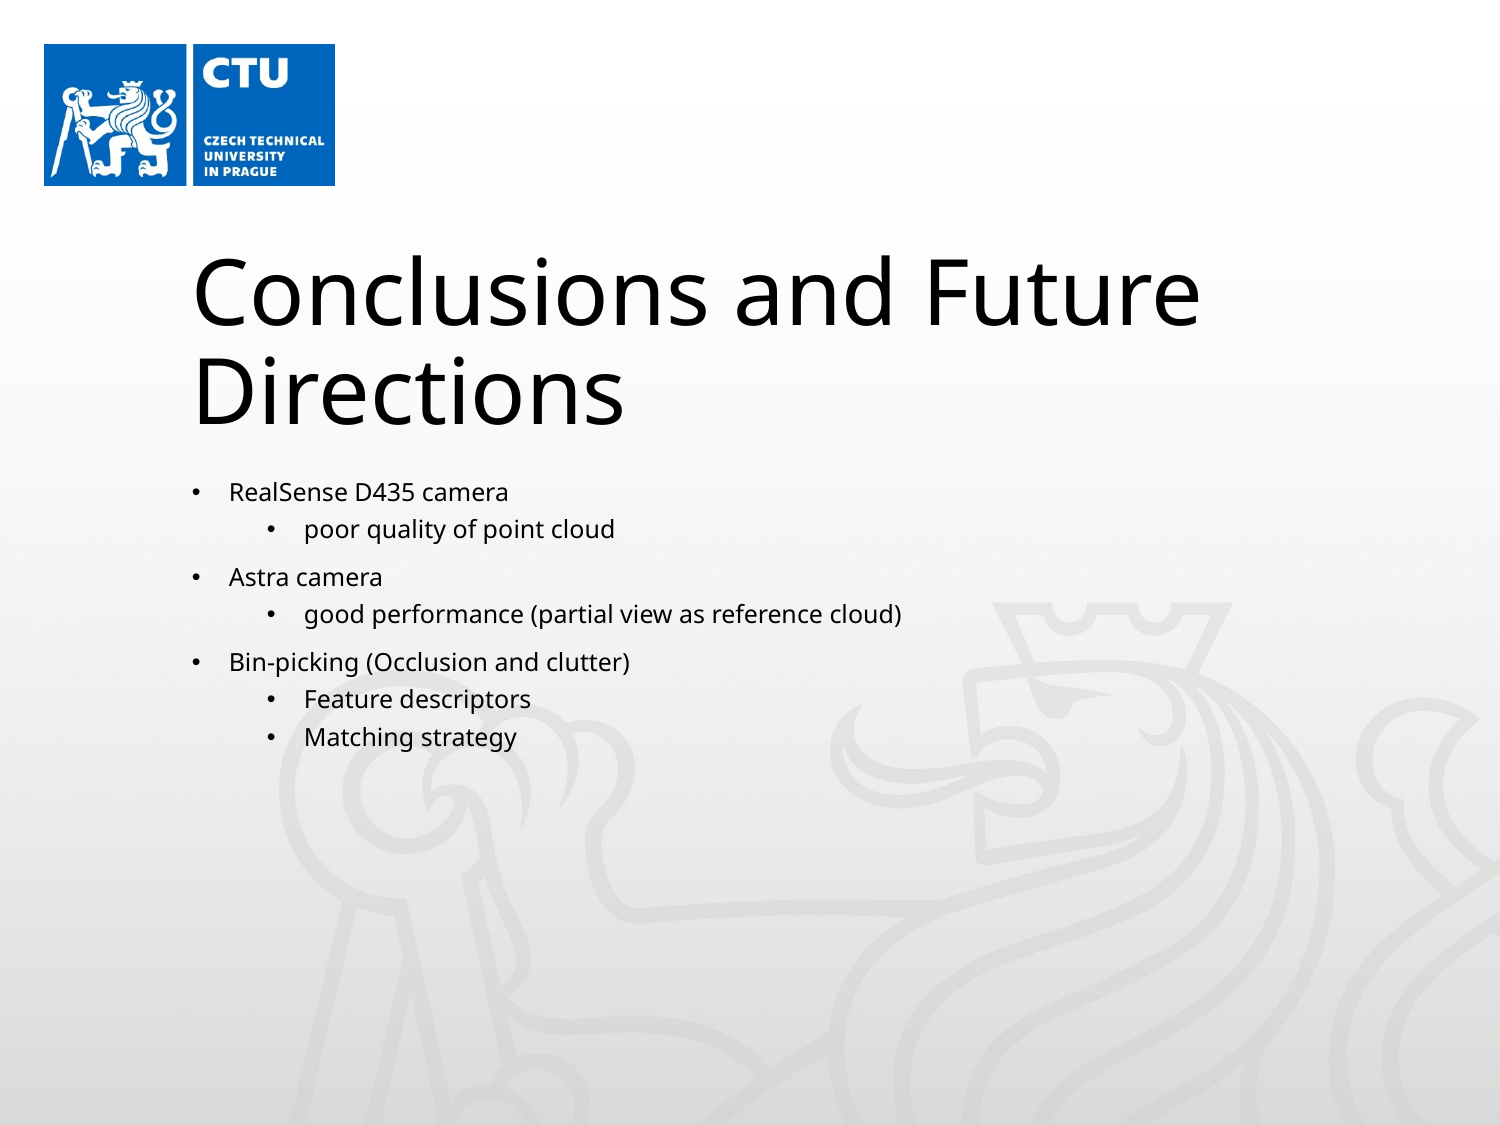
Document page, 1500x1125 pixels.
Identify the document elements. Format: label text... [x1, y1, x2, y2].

picture [0, 0, 1500, 1125]
title Conclusions and Future Directions [177, 232, 1456, 458]
list RealSense D435 camera poor quality of point cloud Astra camera good performance (partial view as reference cloud) Bin-picking (Occlusion and clutter) Feature descriptors Matching strategy [177, 472, 1276, 1081]
